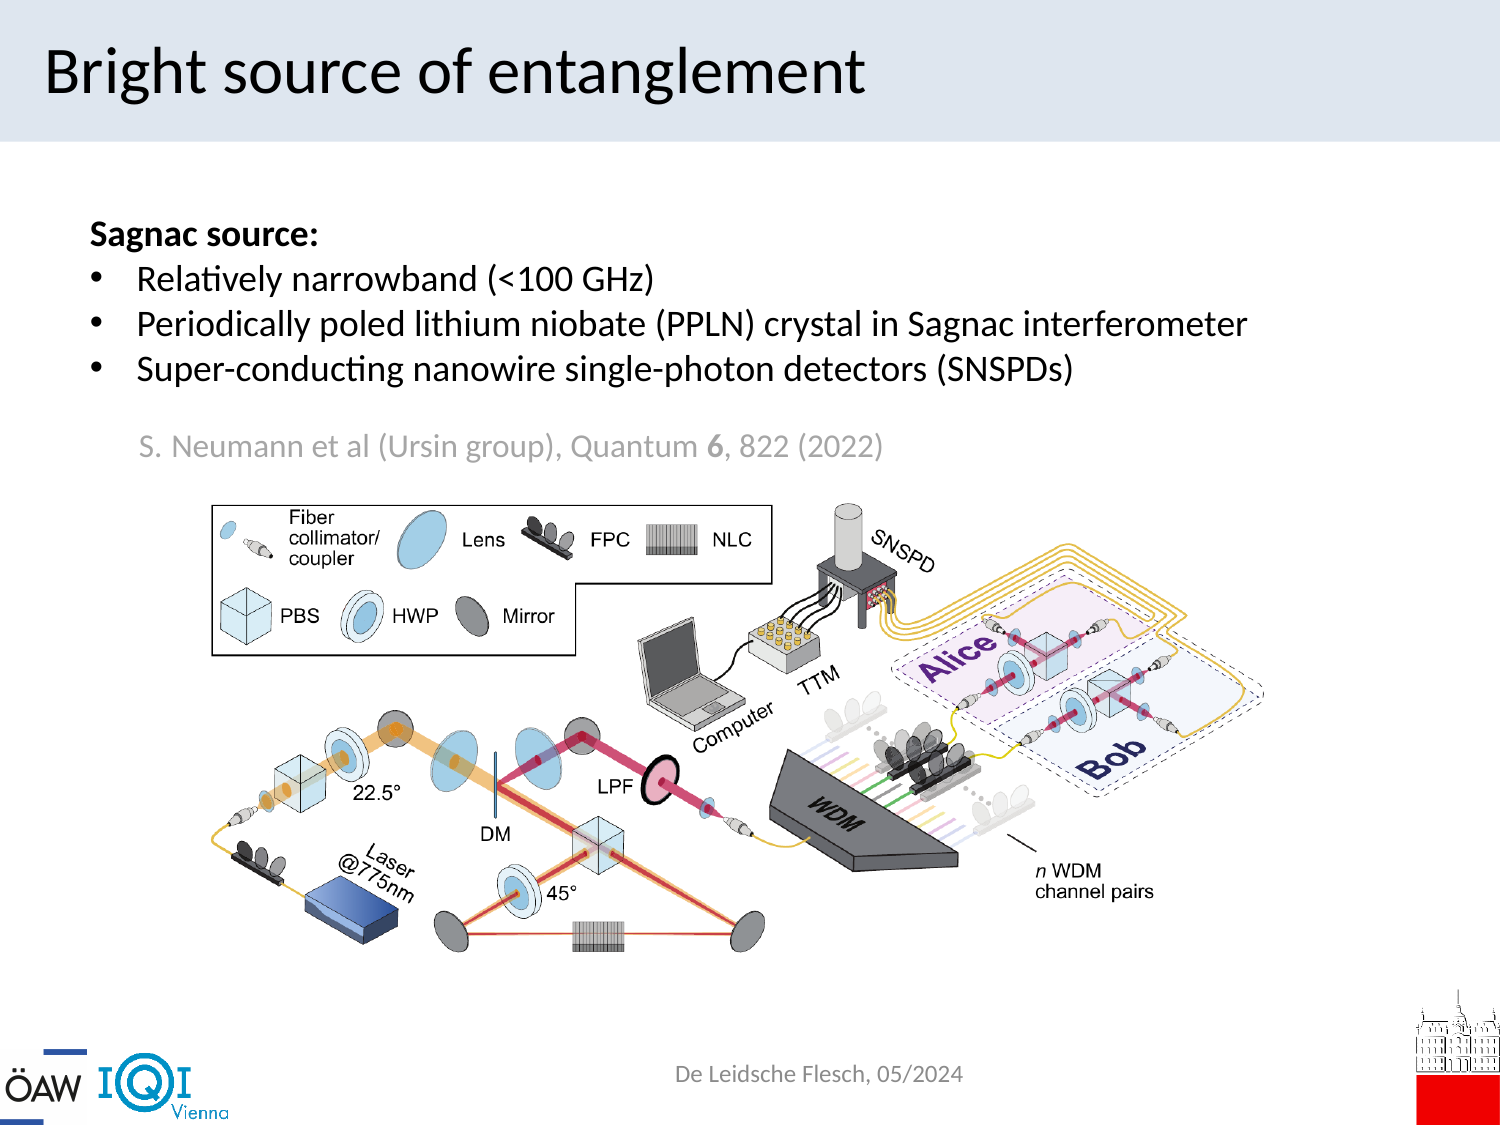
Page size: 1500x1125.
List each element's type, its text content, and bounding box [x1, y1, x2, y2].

picture [1416, 988, 1500, 1125]
picture [94, 1049, 234, 1124]
text_box Sagnac source: Relatively narrowband (<100 GHz) Periodically poled lithium niobate (PPLN) crystal in Sagnac interferometer Super-conducting nanowire single-photon detectors (SNSPDs) [74, 201, 1264, 397]
picture [187, 473, 1273, 971]
text_box S. Neumann et al (Ursin group), Quantum 6, 822 (2022) [124, 412, 899, 473]
title Bright source of entanglement [29, 7, 1317, 126]
picture [0, 1049, 87, 1125]
